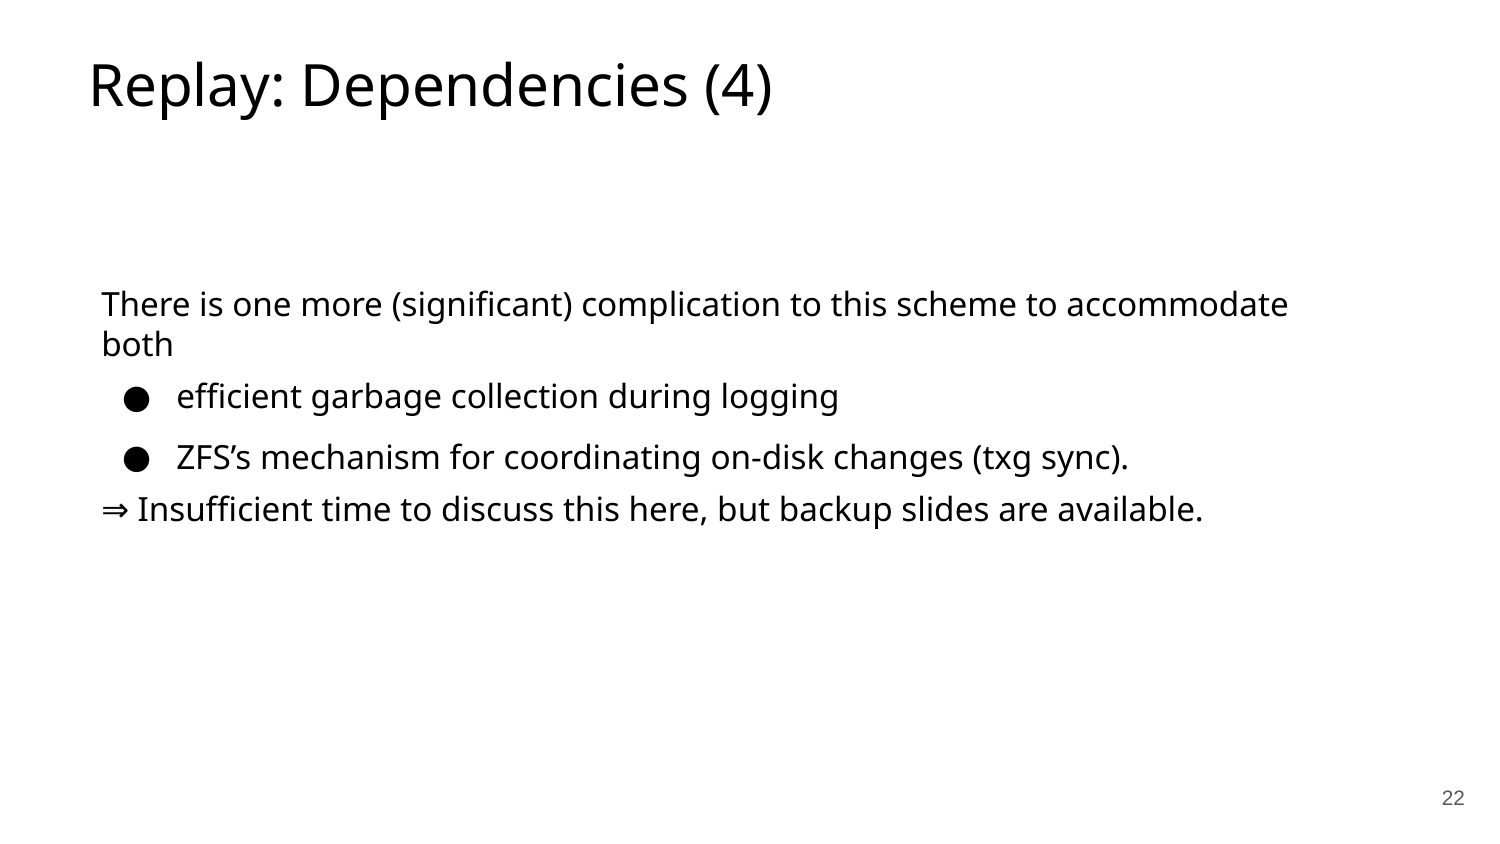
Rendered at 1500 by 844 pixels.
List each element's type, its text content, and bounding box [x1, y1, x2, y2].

title Replay: Dependencies (4) [73, 33, 1405, 165]
text_box There is one more (significant) complication to this scheme to accommodate both efficient garbage collection during logging ZFS’s mechanism for coordinating on-disk changes (txg sync). ⇒ Insufficient time to discuss this here, but backup slides are available. [86, 268, 1349, 502]
slide_number <number> [1389, 764, 1480, 830]
